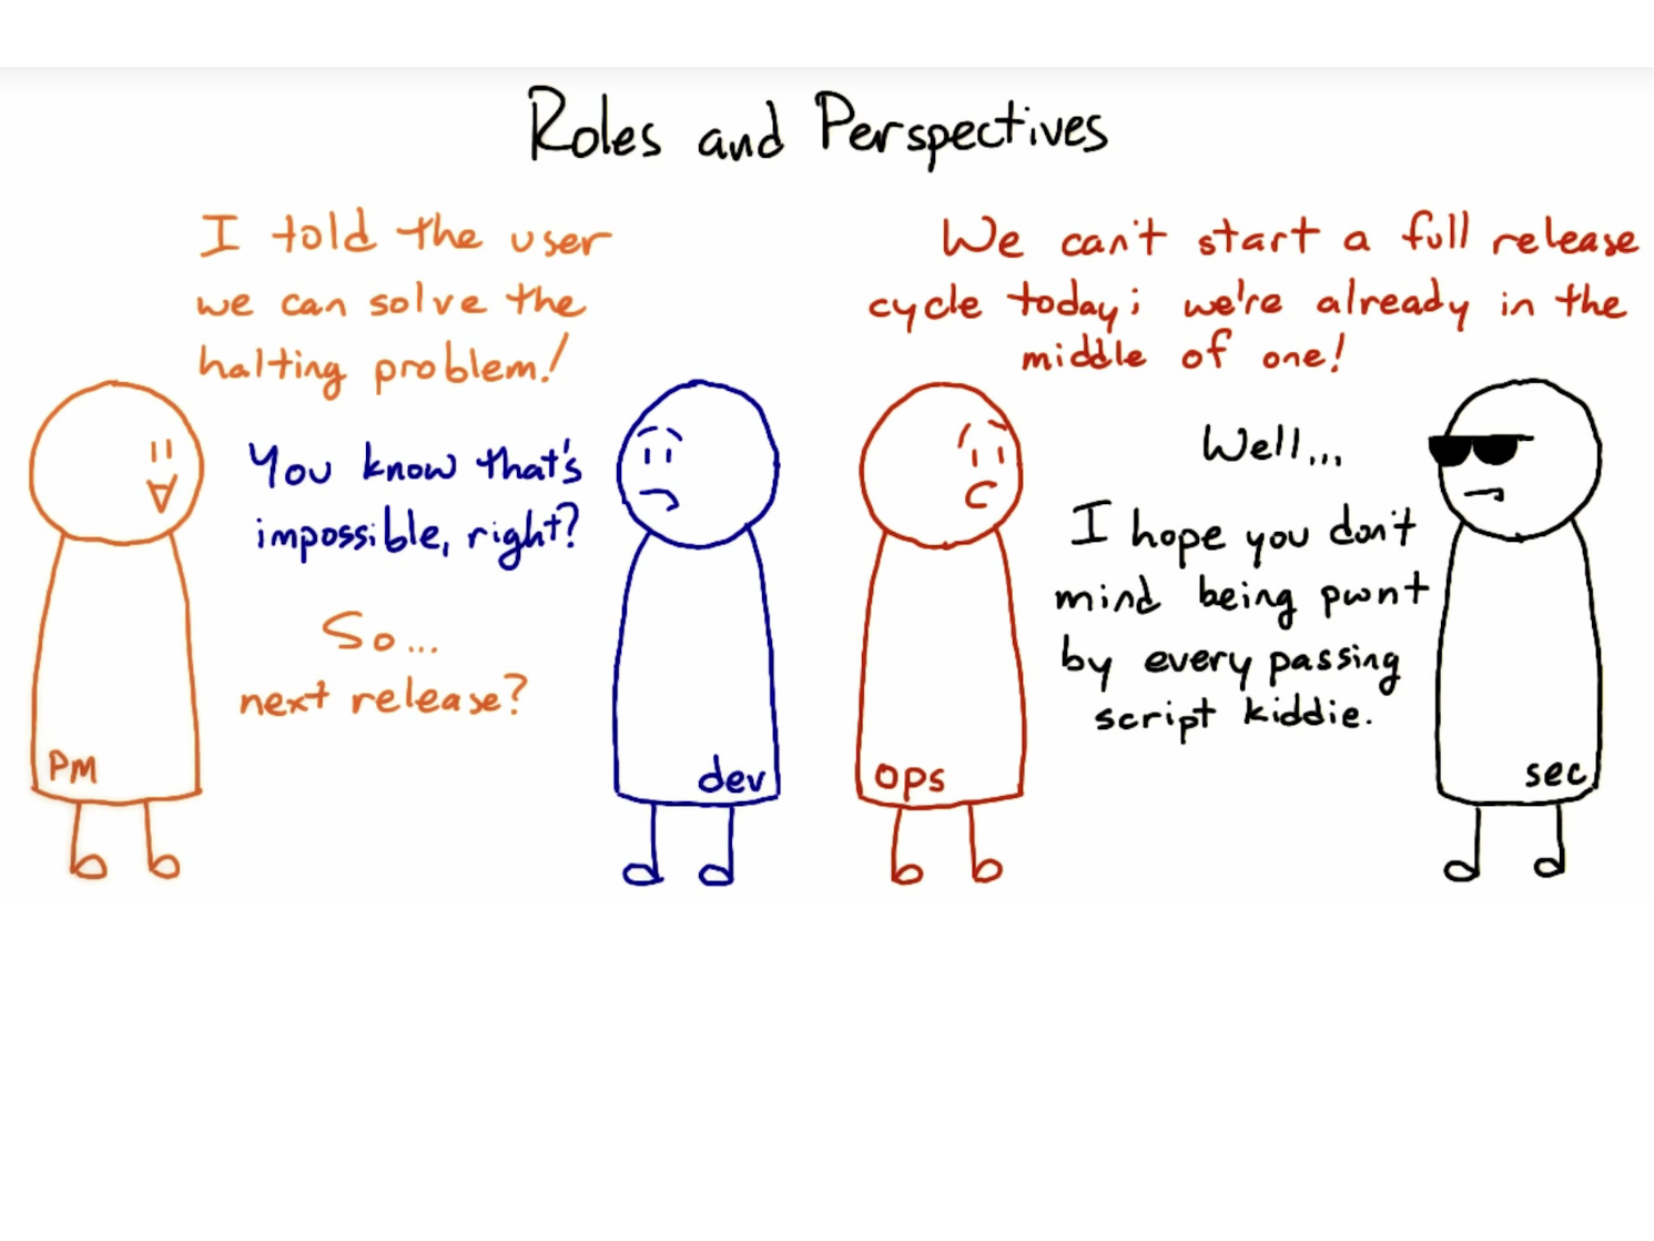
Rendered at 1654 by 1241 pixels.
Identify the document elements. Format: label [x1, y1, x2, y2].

picture [0, 67, 1654, 898]
